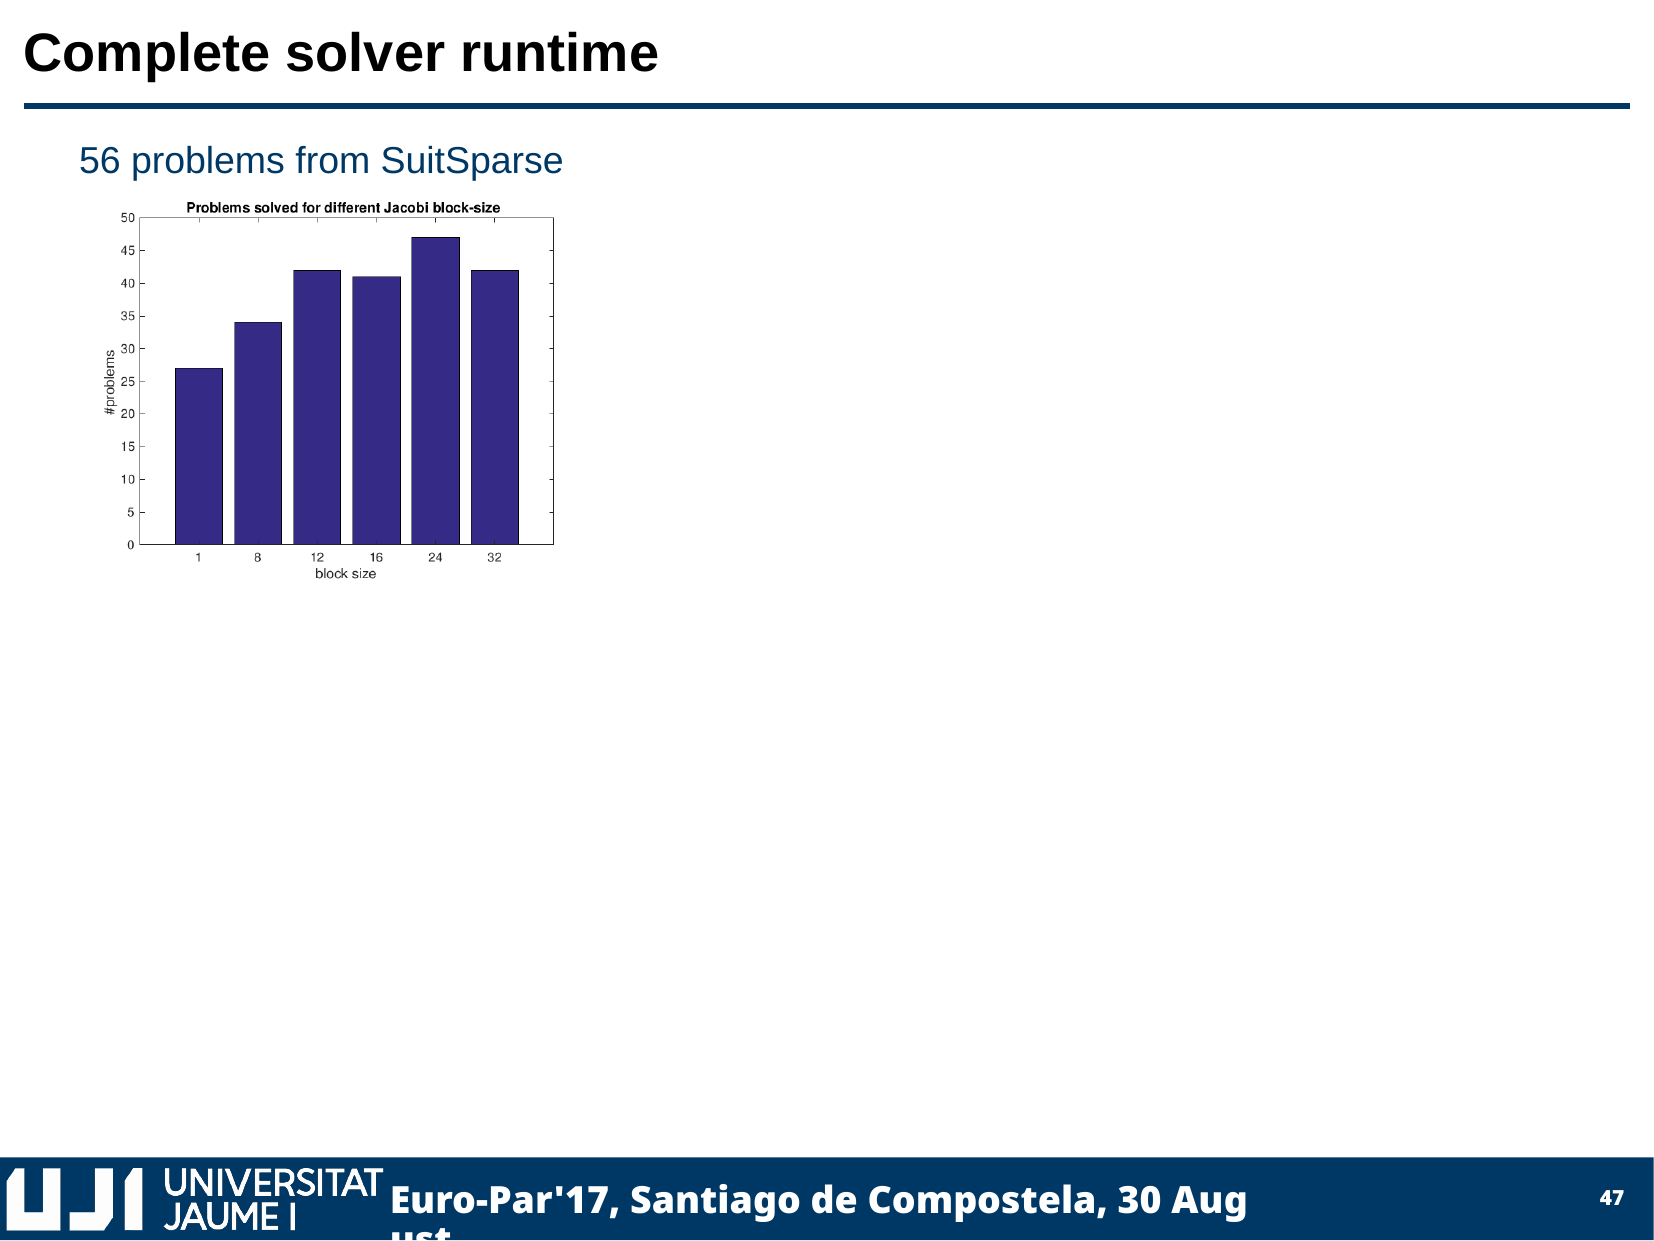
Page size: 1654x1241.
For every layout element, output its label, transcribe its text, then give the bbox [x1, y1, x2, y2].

picture [70, 188, 603, 587]
picture [0, 1158, 390, 1241]
text_box 56 problems from SuitSparse [64, 132, 579, 189]
title Complete solver runtime [23, 0, 1630, 107]
